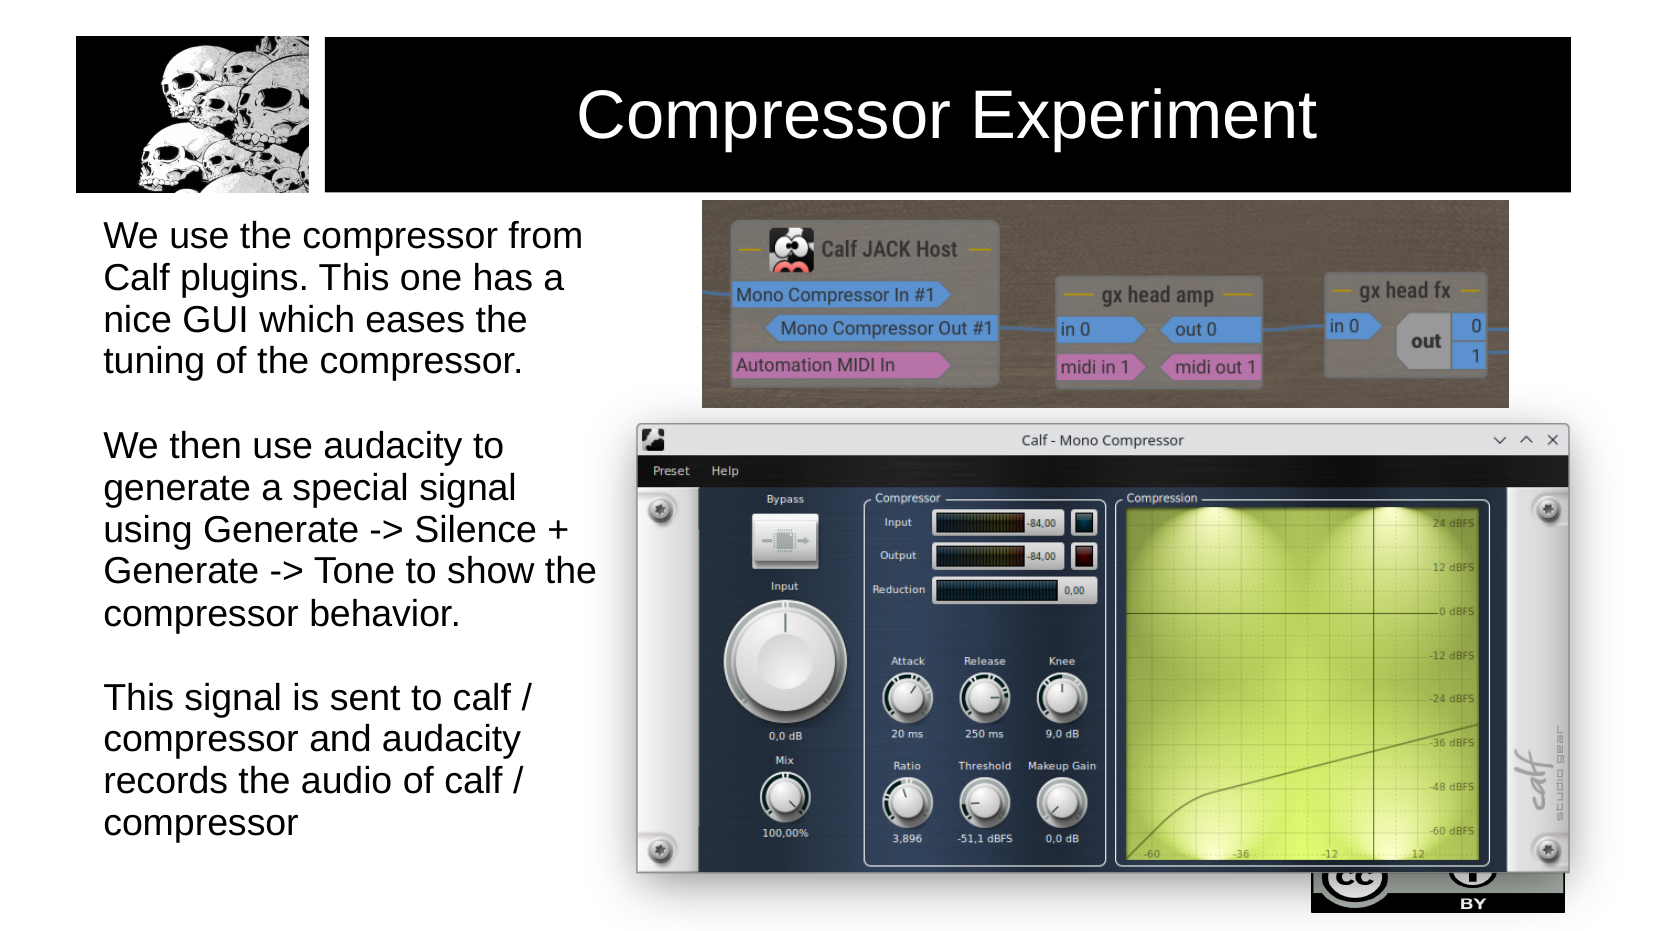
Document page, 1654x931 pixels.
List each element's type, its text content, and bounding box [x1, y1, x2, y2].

title Compressor Experiment [324, 37, 1571, 193]
picture [566, 200, 1640, 931]
picture [76, 36, 309, 193]
text_box We use the compressor from Calf plugins. This one has a nice GUI which eases the tuning of the compressor. We then use audacity to generate a special signal using Generate -> Silence + Generate -> Tone to show the compressor behavior. This signal is sent to calf / compressor and audacity records the audio of calf / compressor [88, 206, 621, 886]
